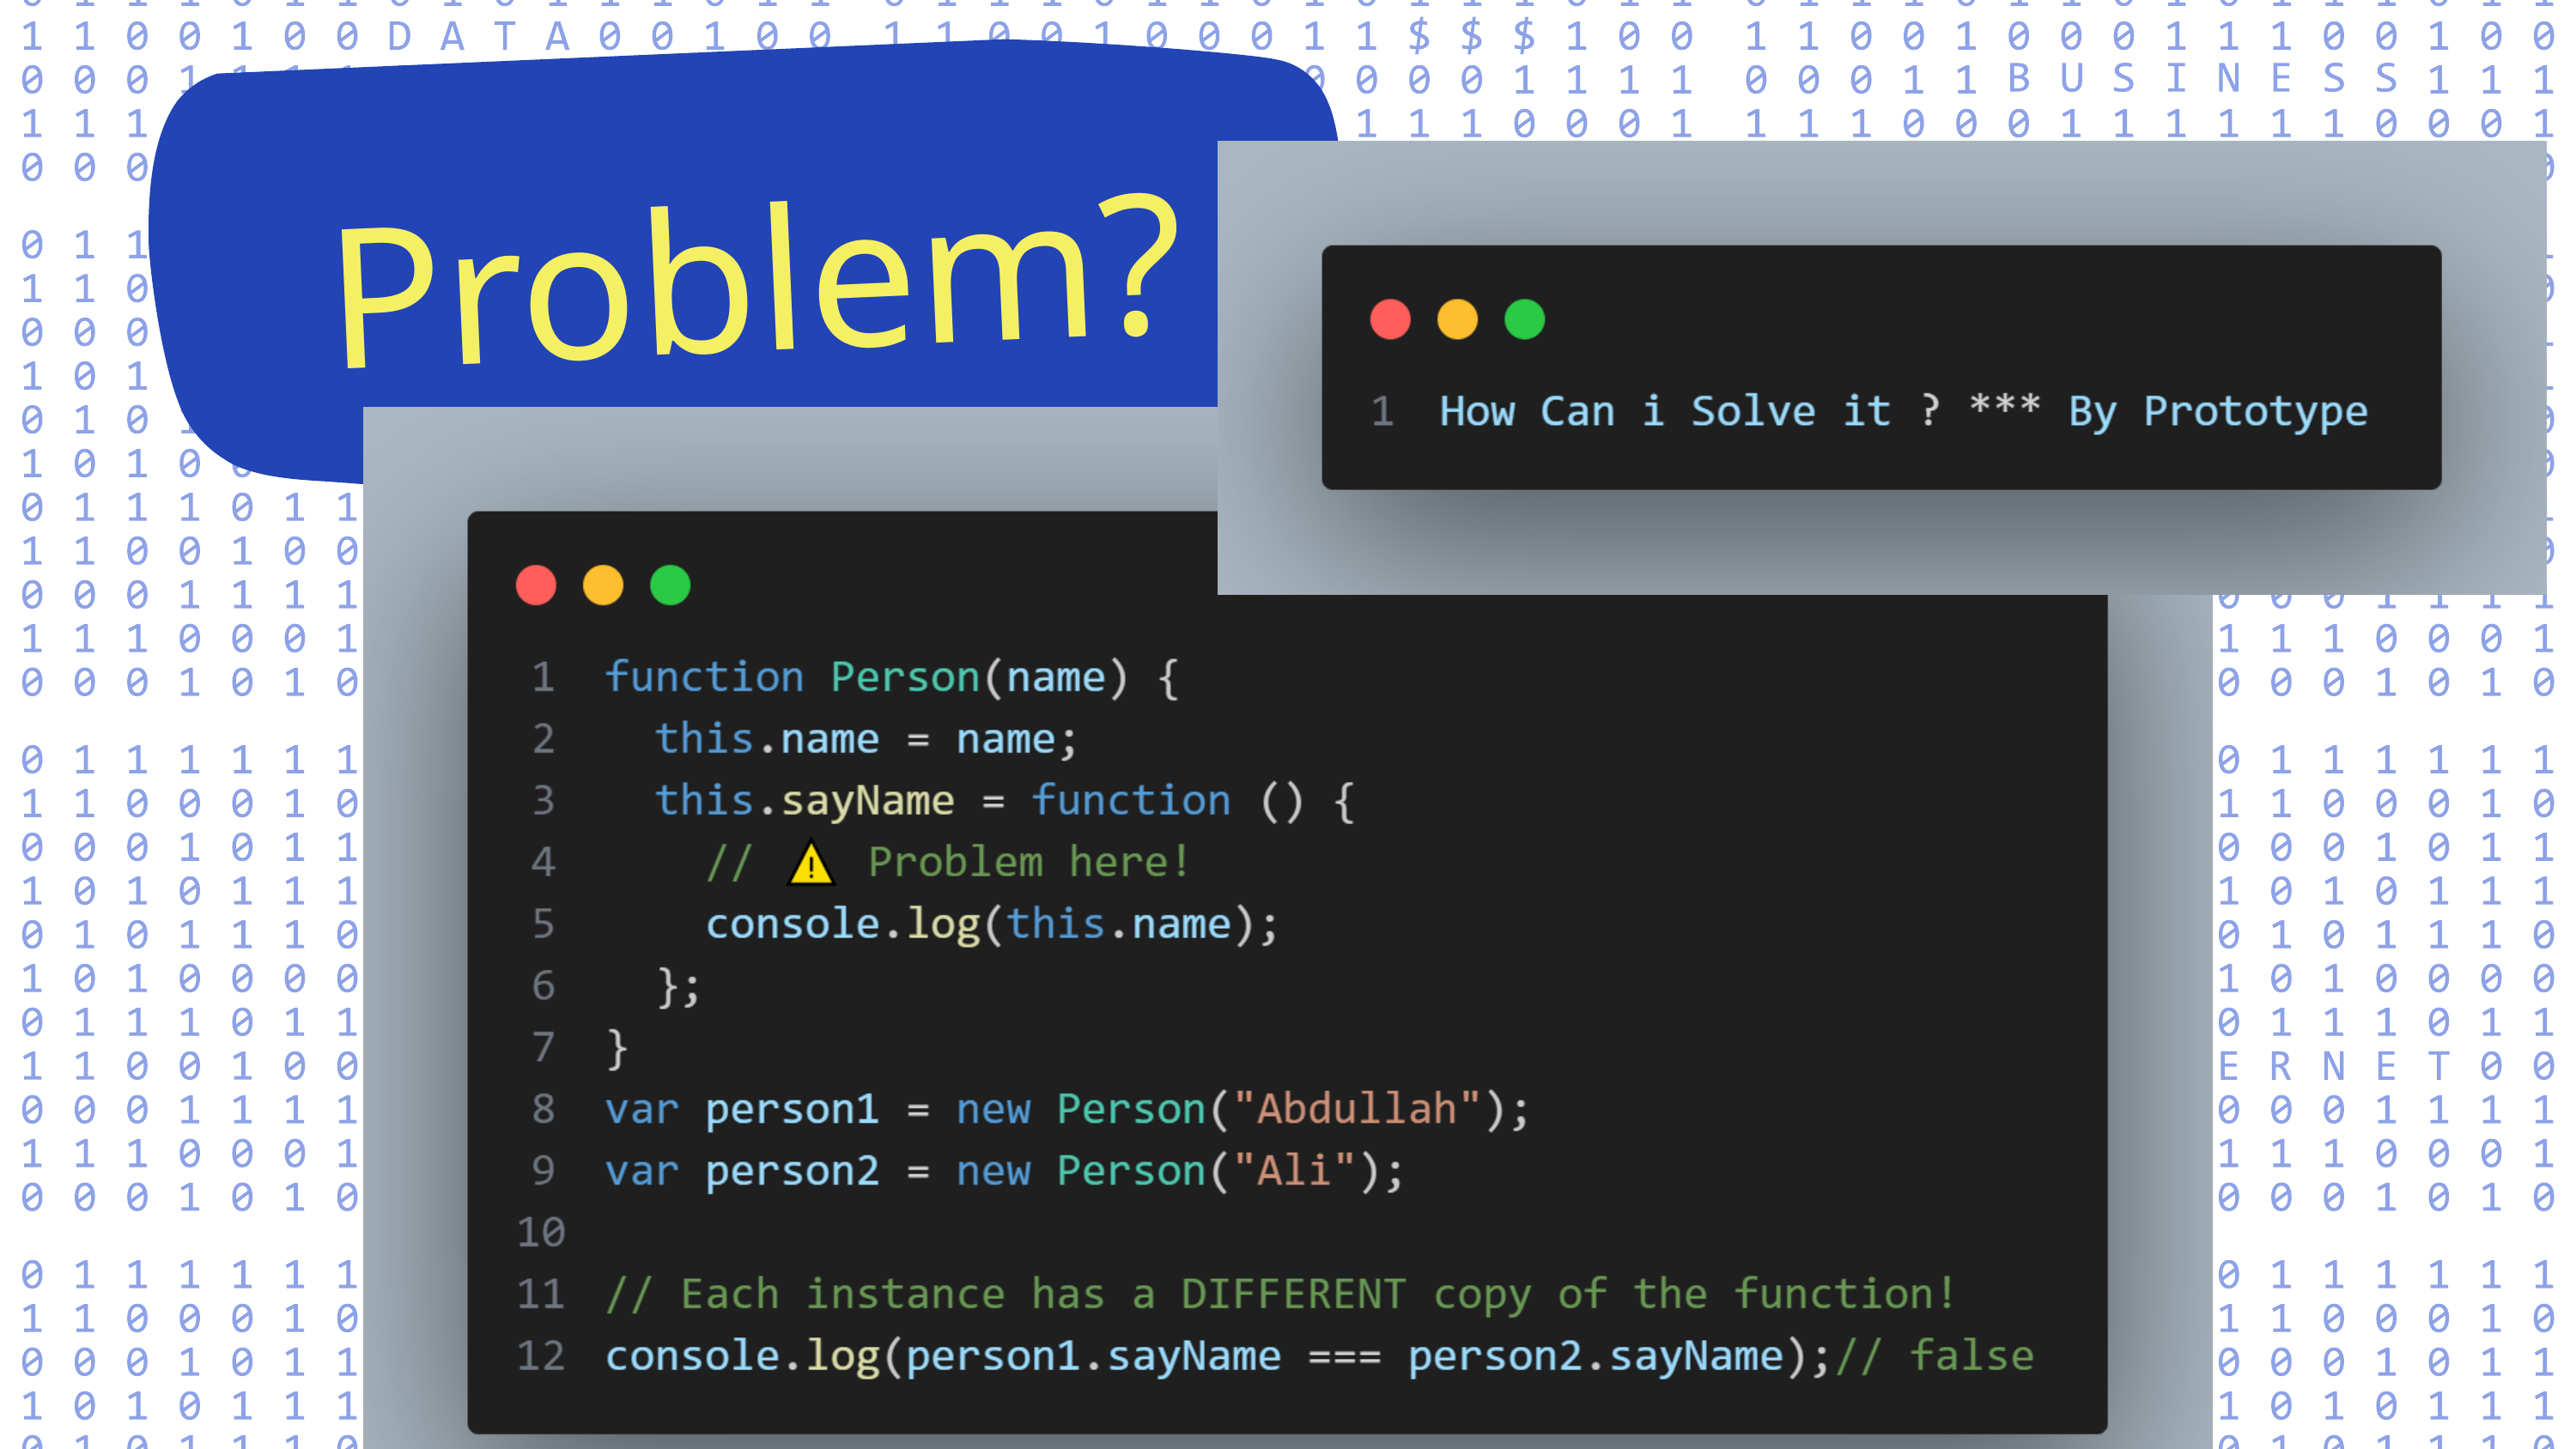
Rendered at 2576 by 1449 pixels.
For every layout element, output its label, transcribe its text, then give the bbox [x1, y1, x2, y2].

text_box [6, 0, 2570, 1449]
text_box Problem? [184, 93, 1314, 408]
picture [363, 141, 2547, 1449]
